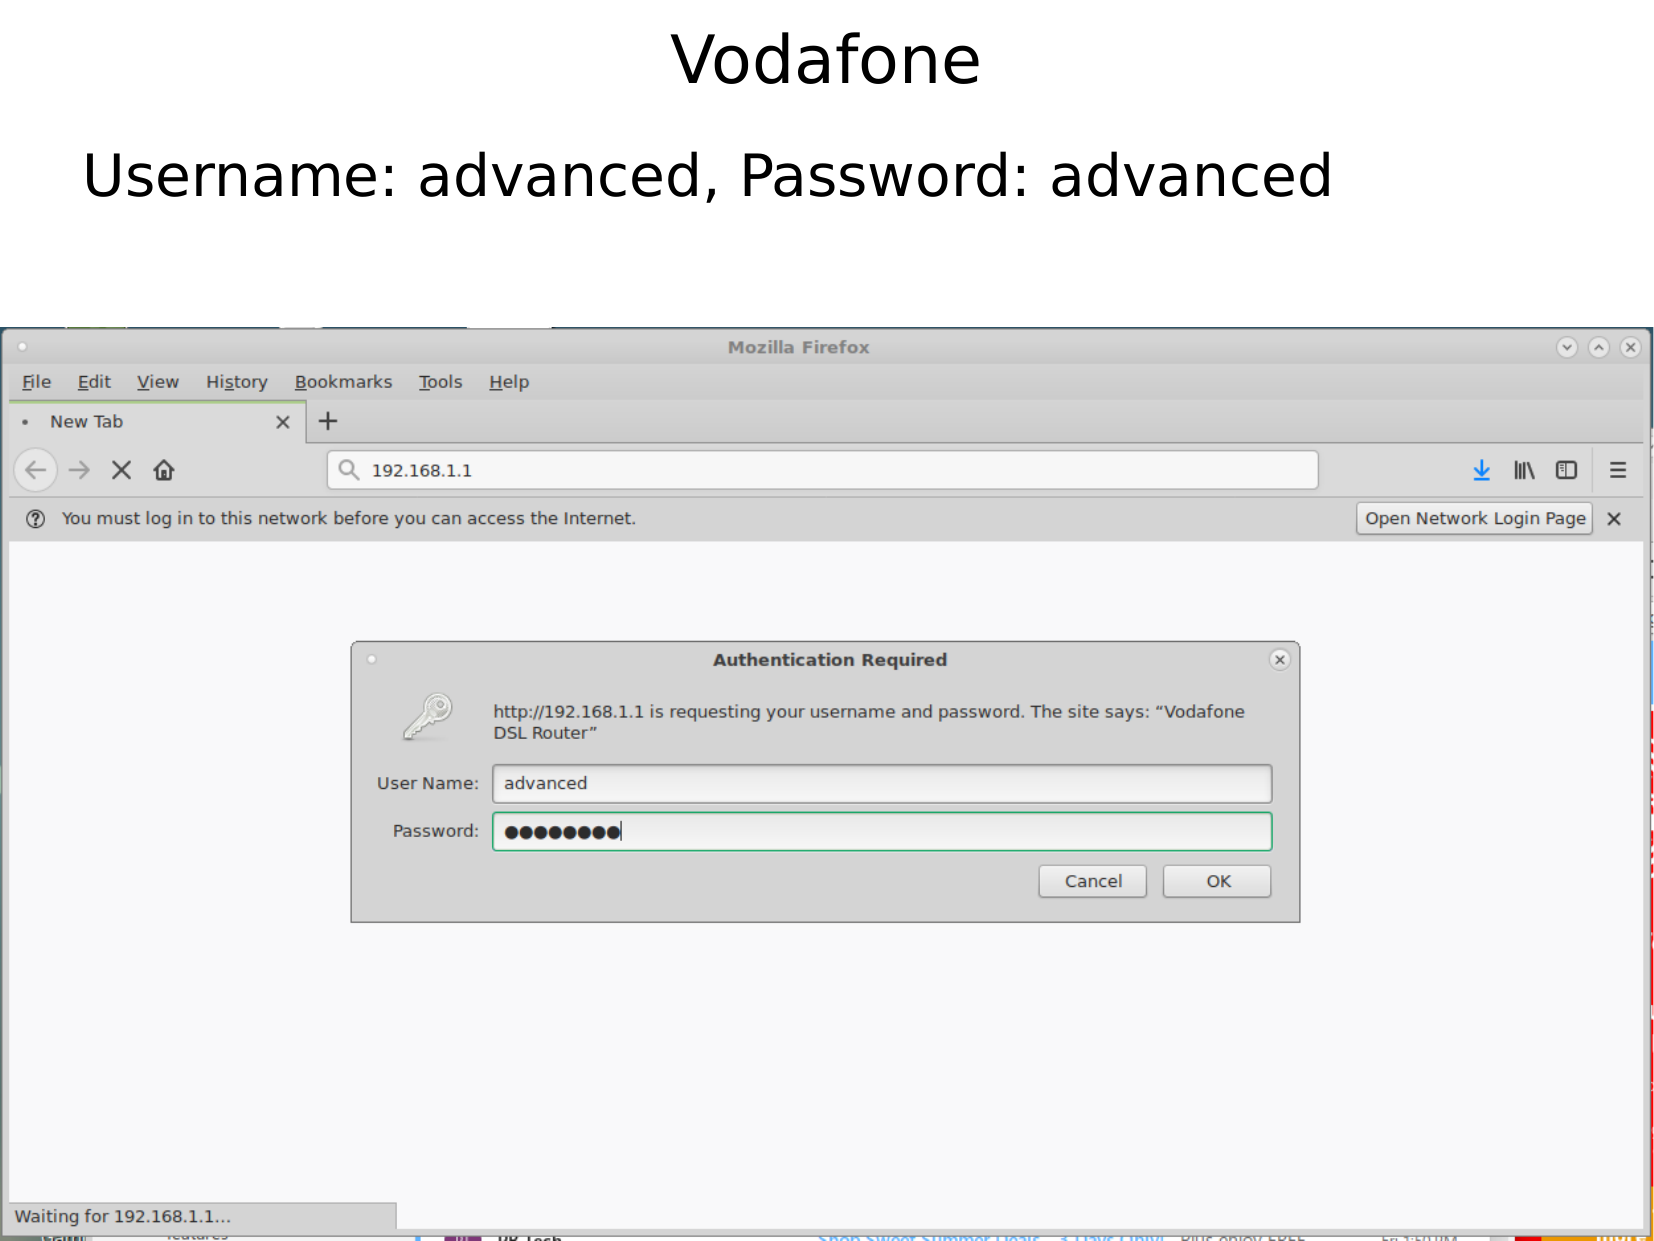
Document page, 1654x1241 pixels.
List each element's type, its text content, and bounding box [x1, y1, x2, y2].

picture [0, 327, 1654, 1241]
subtitle Username: advanced, Password: advanced [82, 113, 1571, 308]
title Vodafone [82, 21, 1571, 100]
